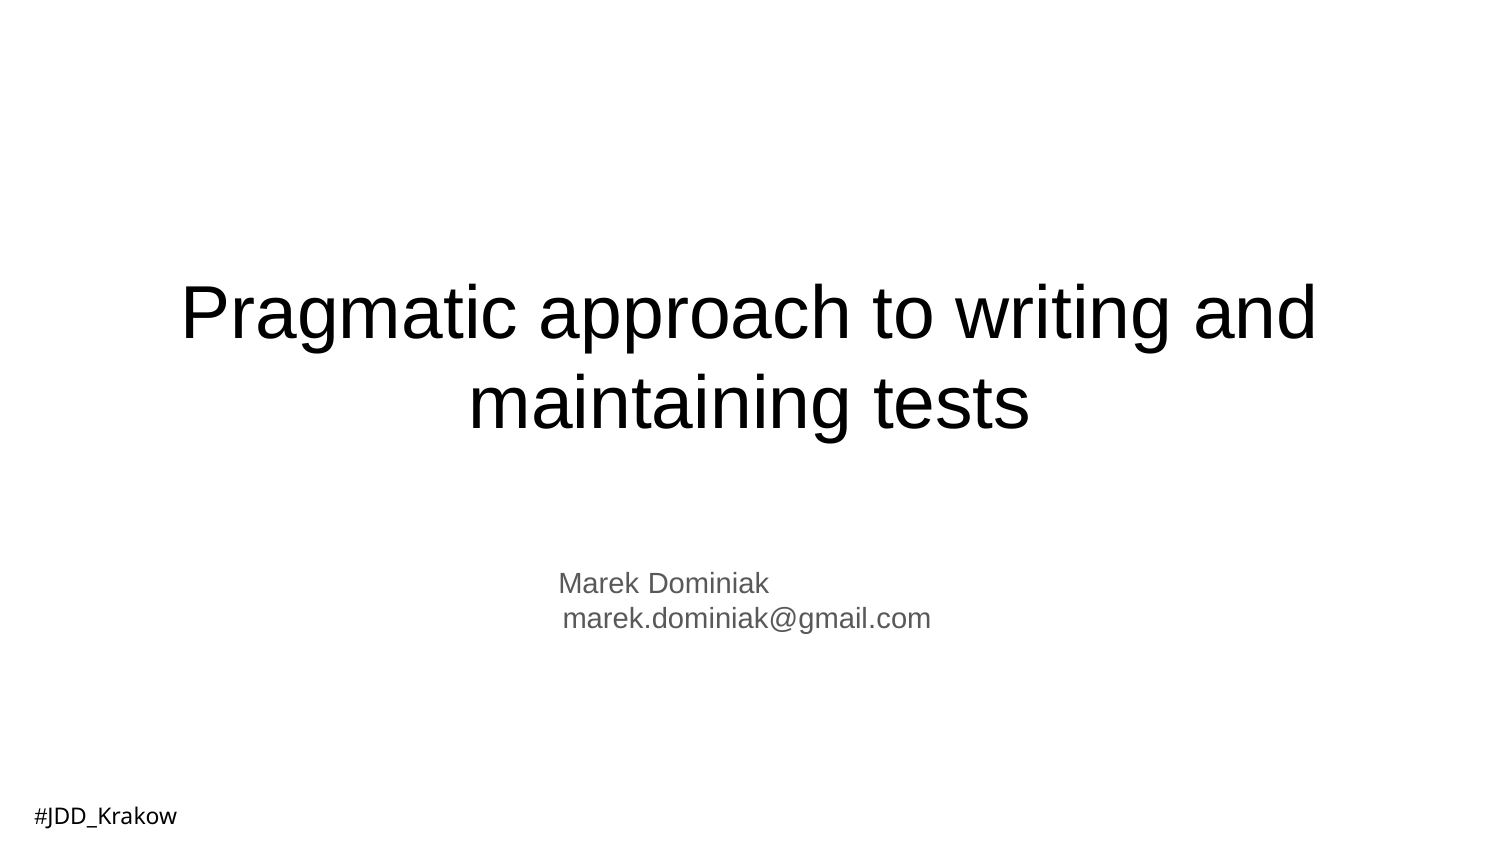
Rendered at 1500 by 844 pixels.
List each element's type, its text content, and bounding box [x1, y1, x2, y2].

text_box #JDD_Krakow [0, 786, 247, 844]
subtitle Marek Dominiak marek.dominiak@gmail.com [51, 549, 1449, 680]
title Pragmatic approach to writing and maintaining tests [51, 122, 1449, 459]
